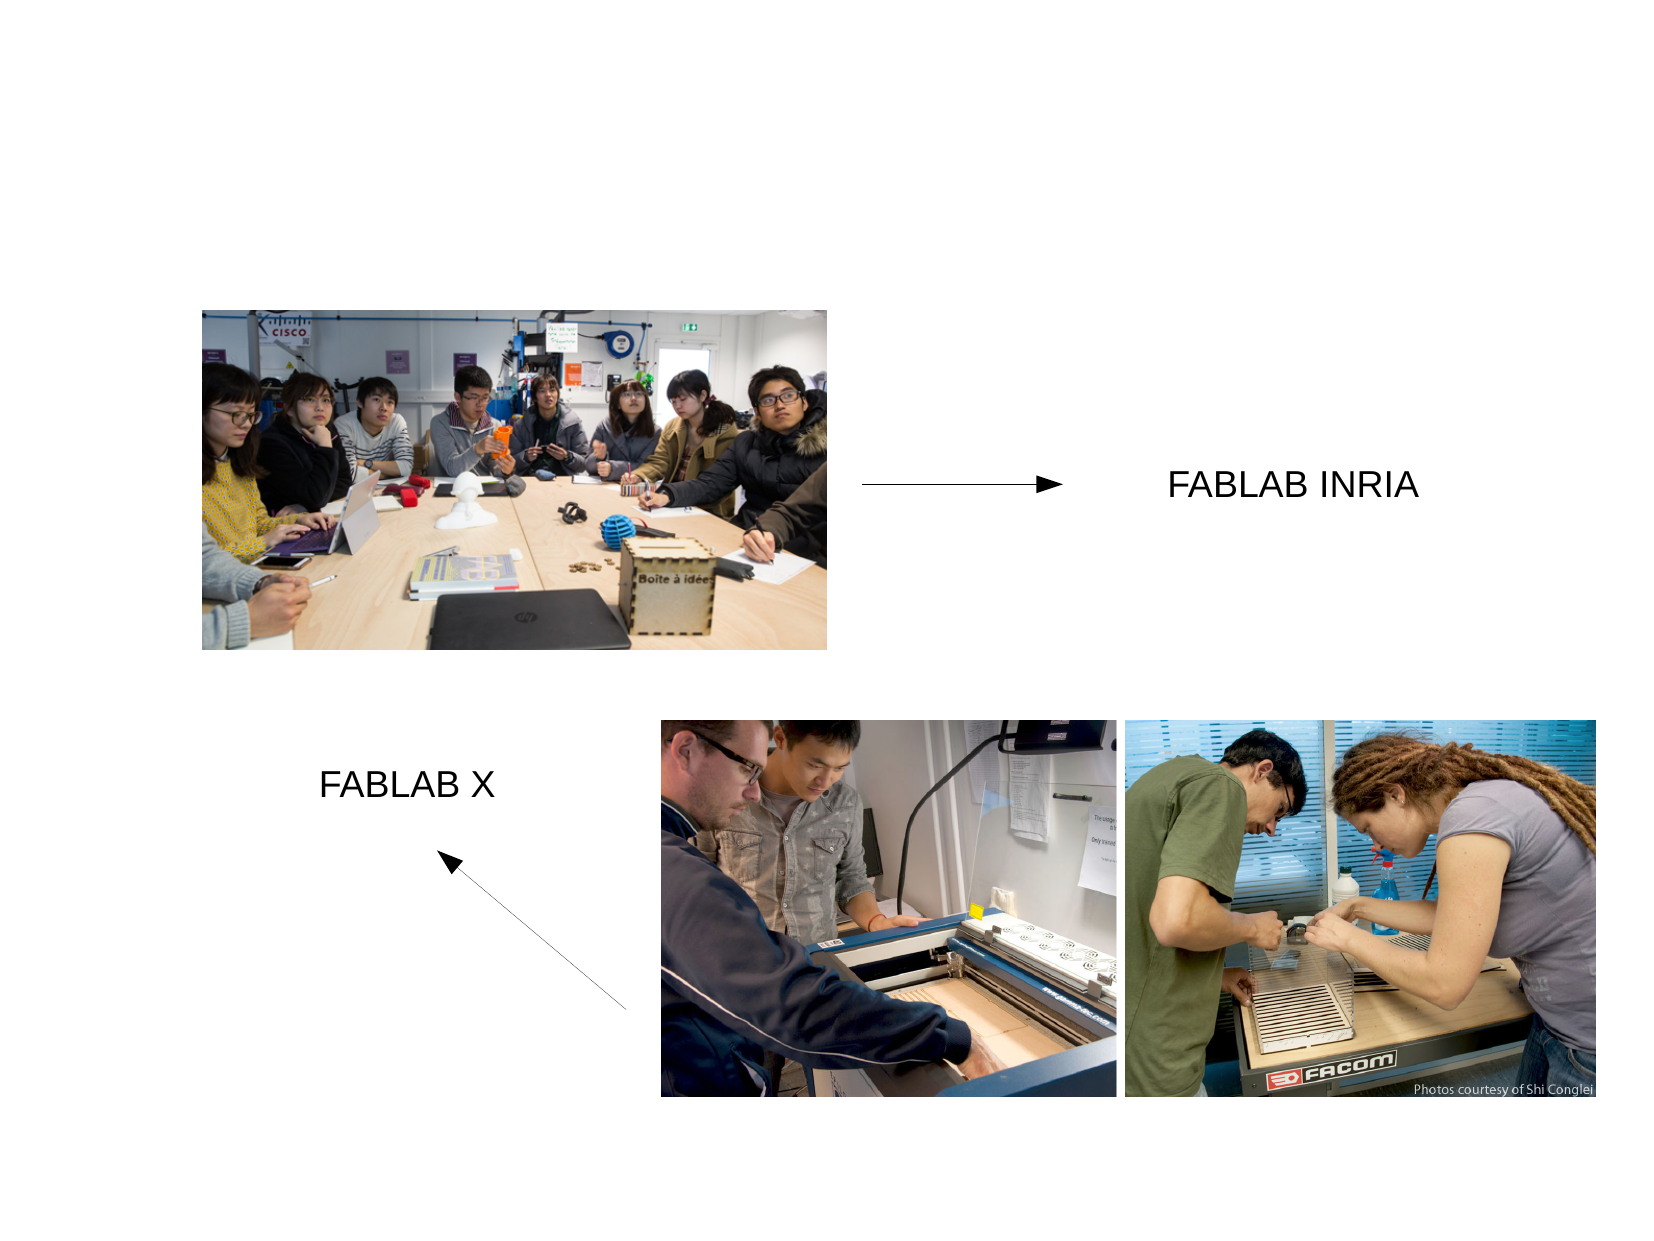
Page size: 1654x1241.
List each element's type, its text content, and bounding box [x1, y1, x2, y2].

picture [661, 720, 1596, 1097]
picture [202, 310, 827, 650]
text_box FABLAB X [271, 755, 544, 813]
text_box FABLAB INRIA [1086, 456, 1501, 556]
